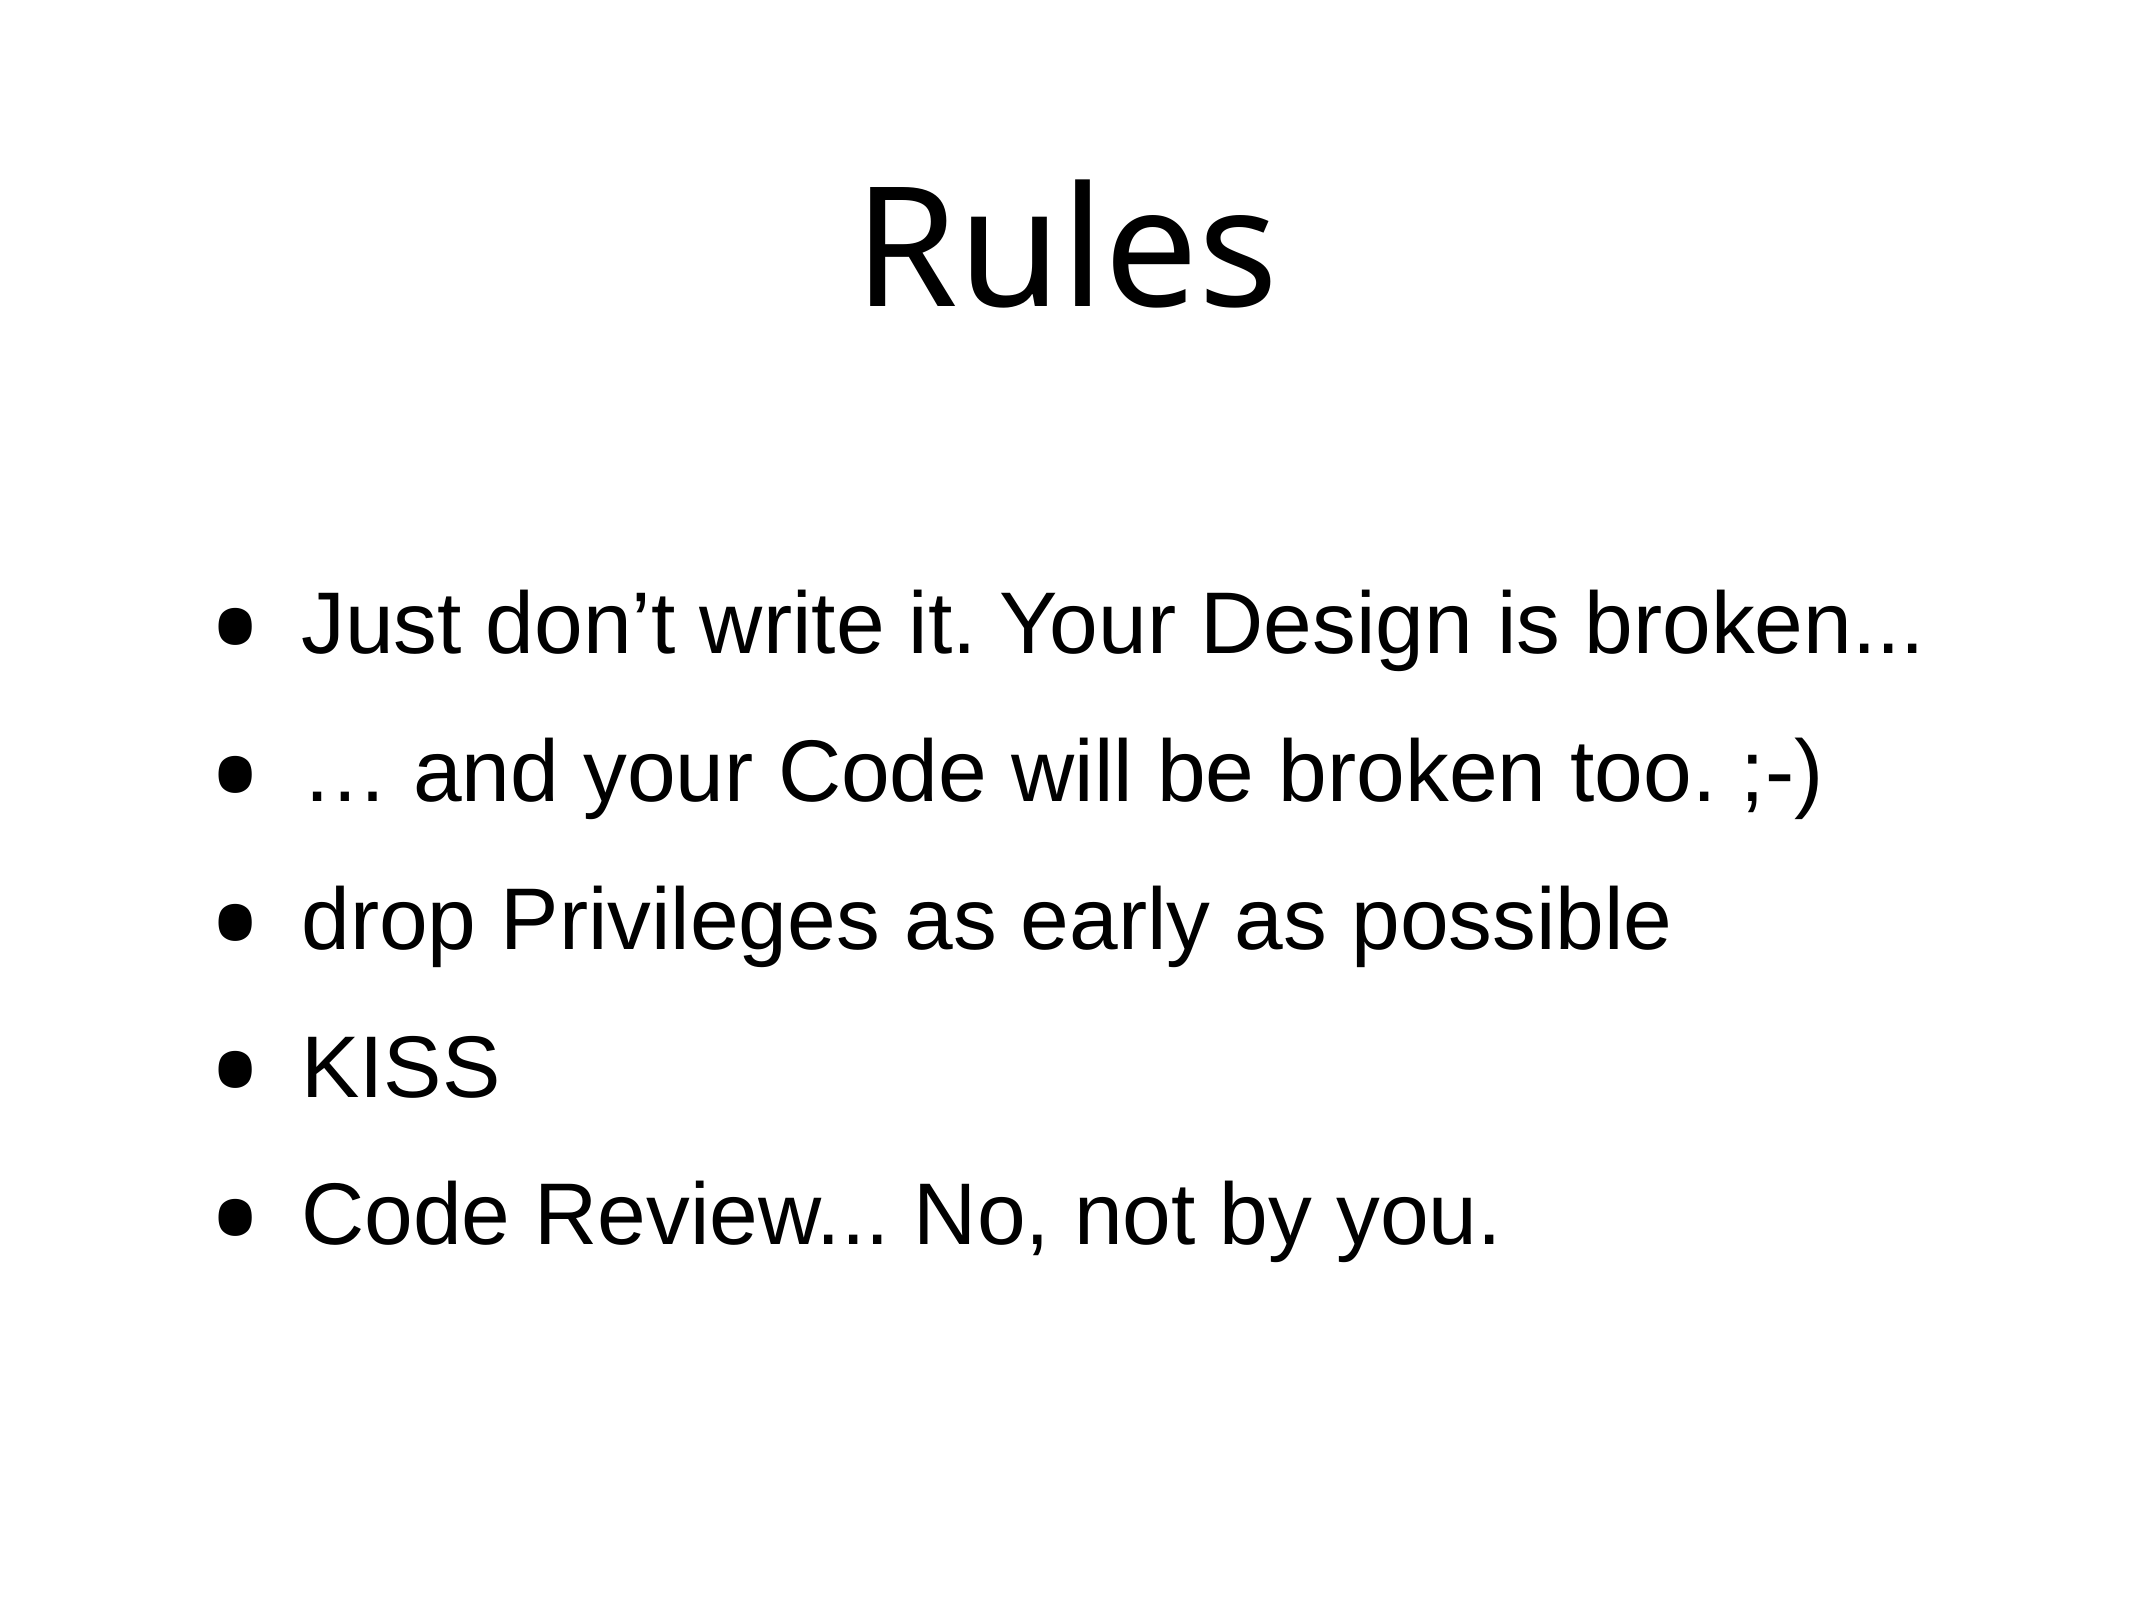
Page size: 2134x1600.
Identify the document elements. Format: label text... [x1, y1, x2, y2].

title Rules [208, 41, 1925, 442]
list Just don’t write it. Your Design is broken... … and your Code will be broken too. ;-) drop Privileges as early as possible KISS Code Review... No, not by you. [147, 450, 2014, 1388]
